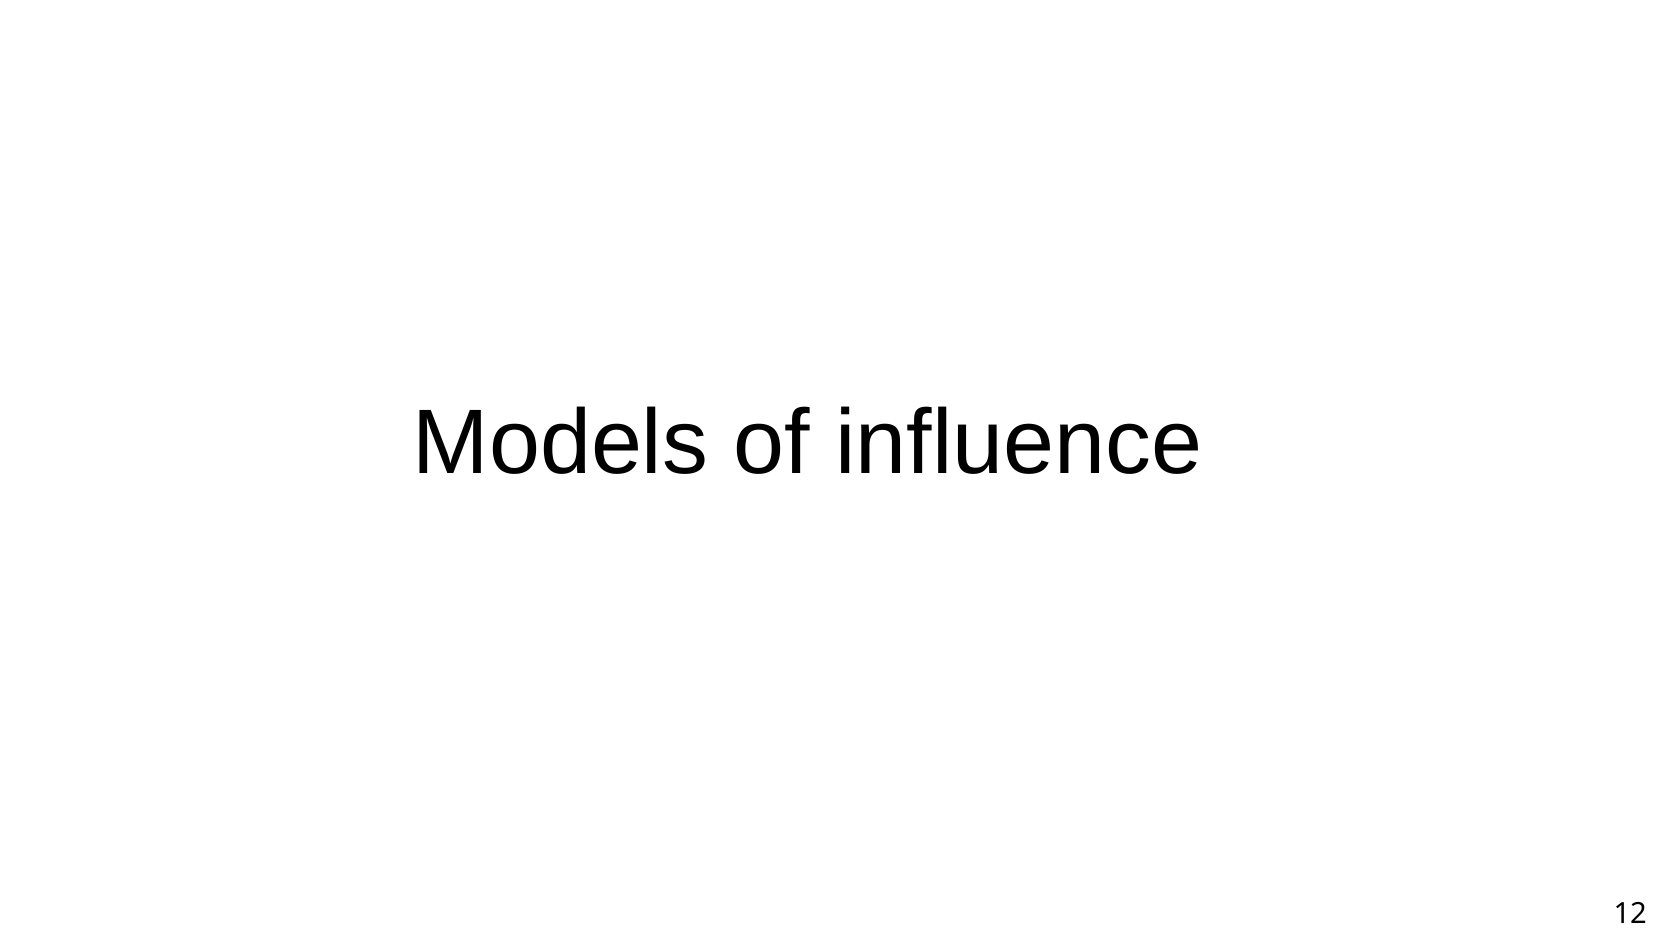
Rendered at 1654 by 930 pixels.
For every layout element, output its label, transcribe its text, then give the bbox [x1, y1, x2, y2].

subtitle Models of influence [64, 103, 1552, 781]
